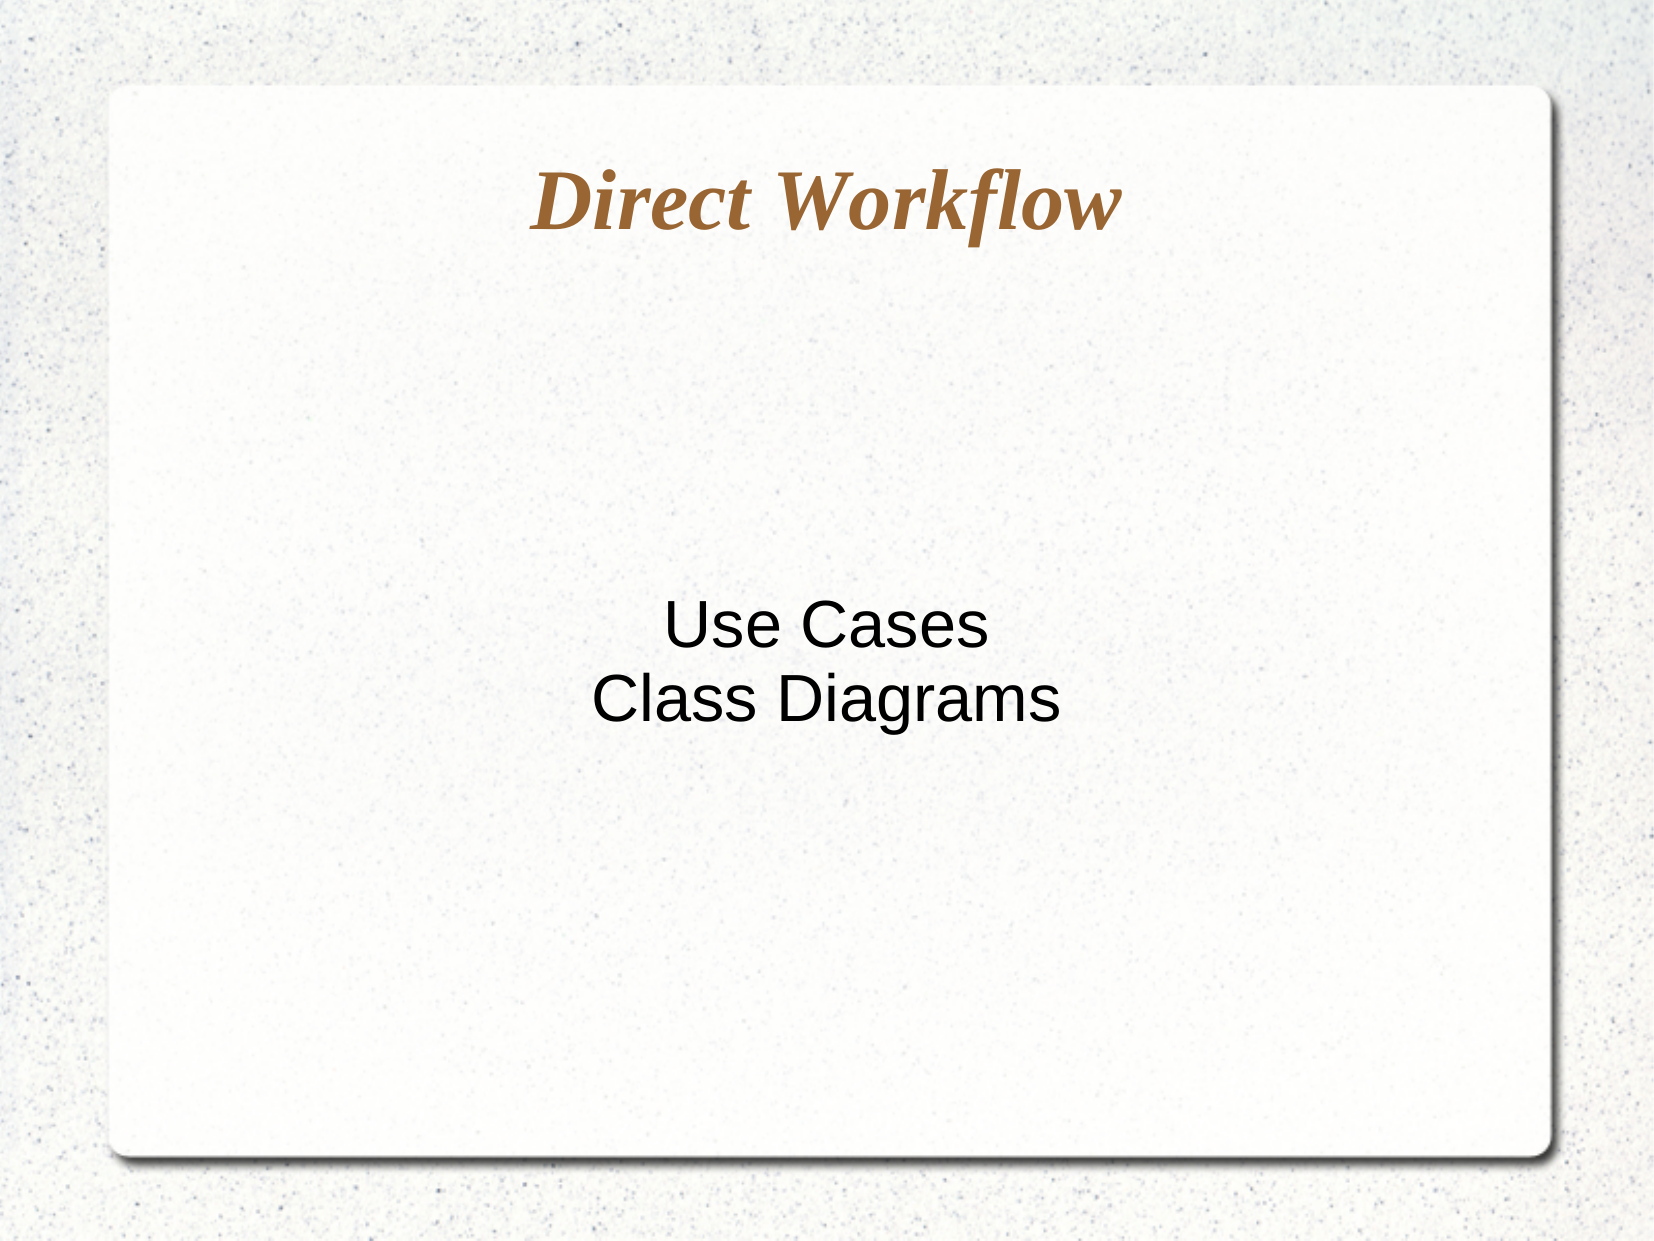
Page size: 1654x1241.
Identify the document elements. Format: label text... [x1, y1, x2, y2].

subtitle Use Cases Class Diagrams [147, 336, 1506, 987]
title Direct Workflow [118, 96, 1536, 304]
picture [0, 0, 1654, 1241]
